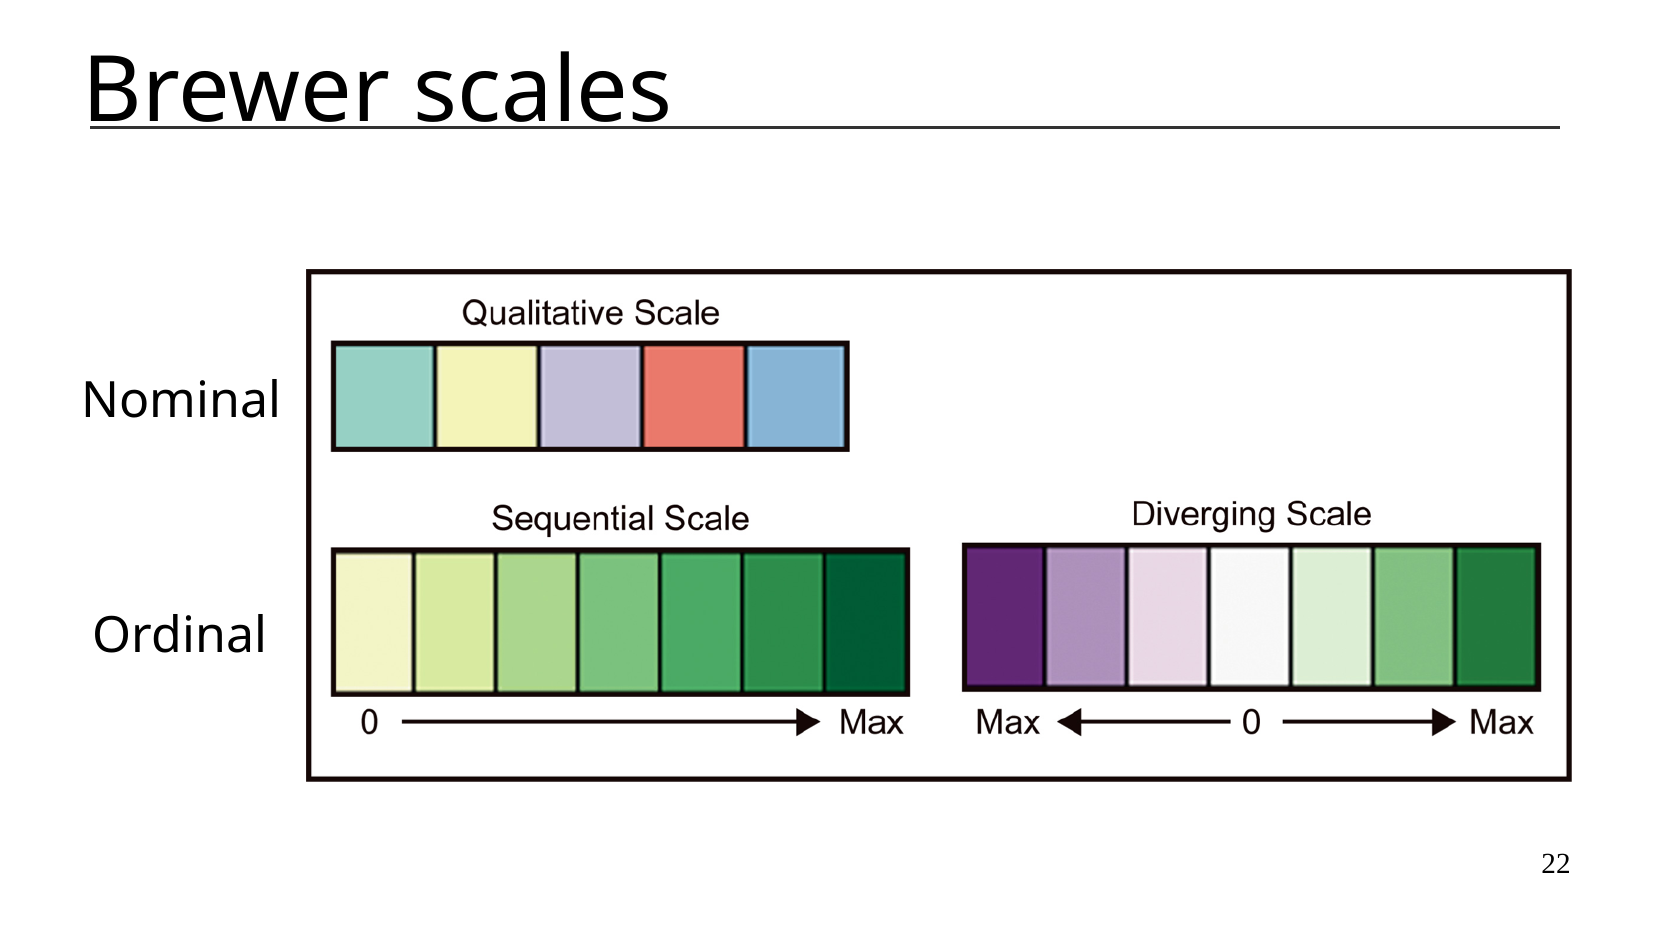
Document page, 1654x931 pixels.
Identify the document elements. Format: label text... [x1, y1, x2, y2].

text_box Ordinal [78, 594, 283, 671]
title Brewer scales [82, 32, 1571, 140]
text_box Nominal [66, 358, 297, 436]
picture [304, 267, 1573, 783]
